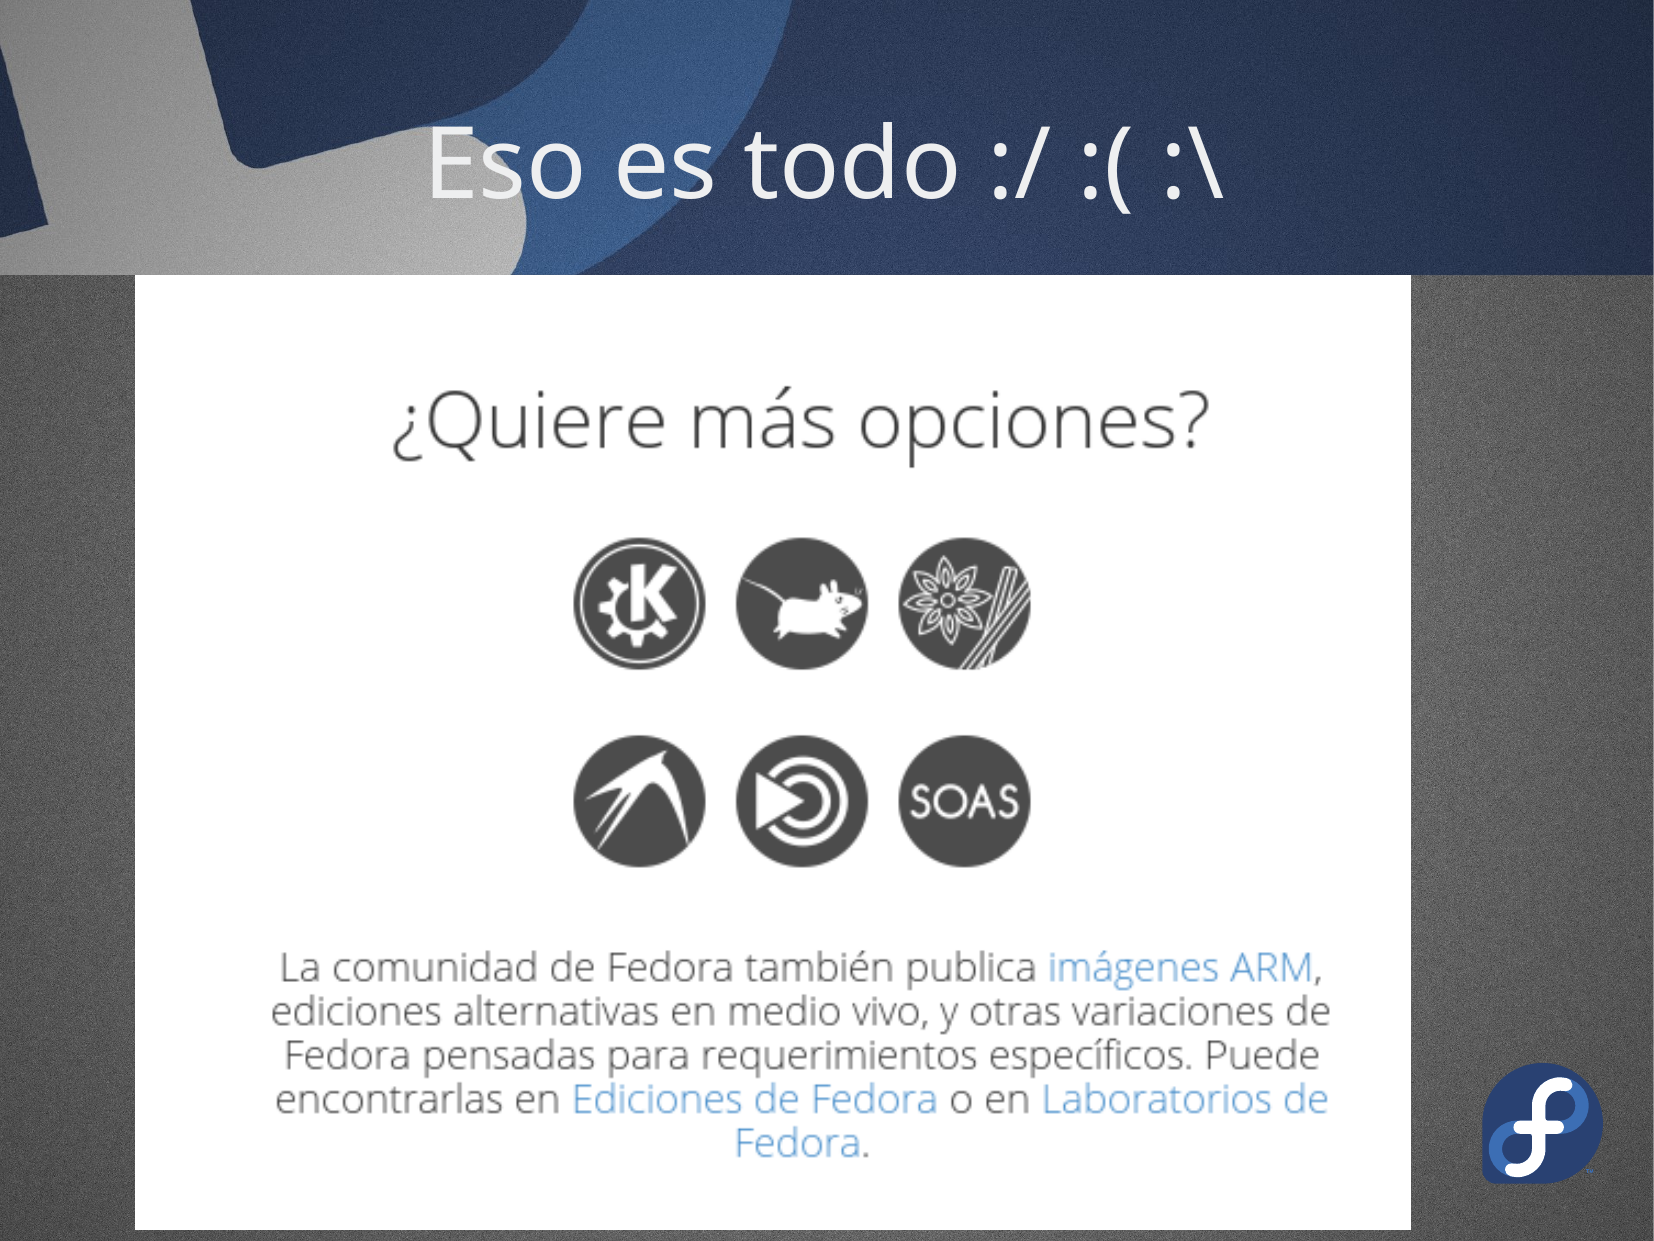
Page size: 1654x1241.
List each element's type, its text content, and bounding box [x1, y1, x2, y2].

text_box Eso es todo :/ :( :\ [86, 59, 1563, 266]
picture [0, 0, 1654, 1241]
